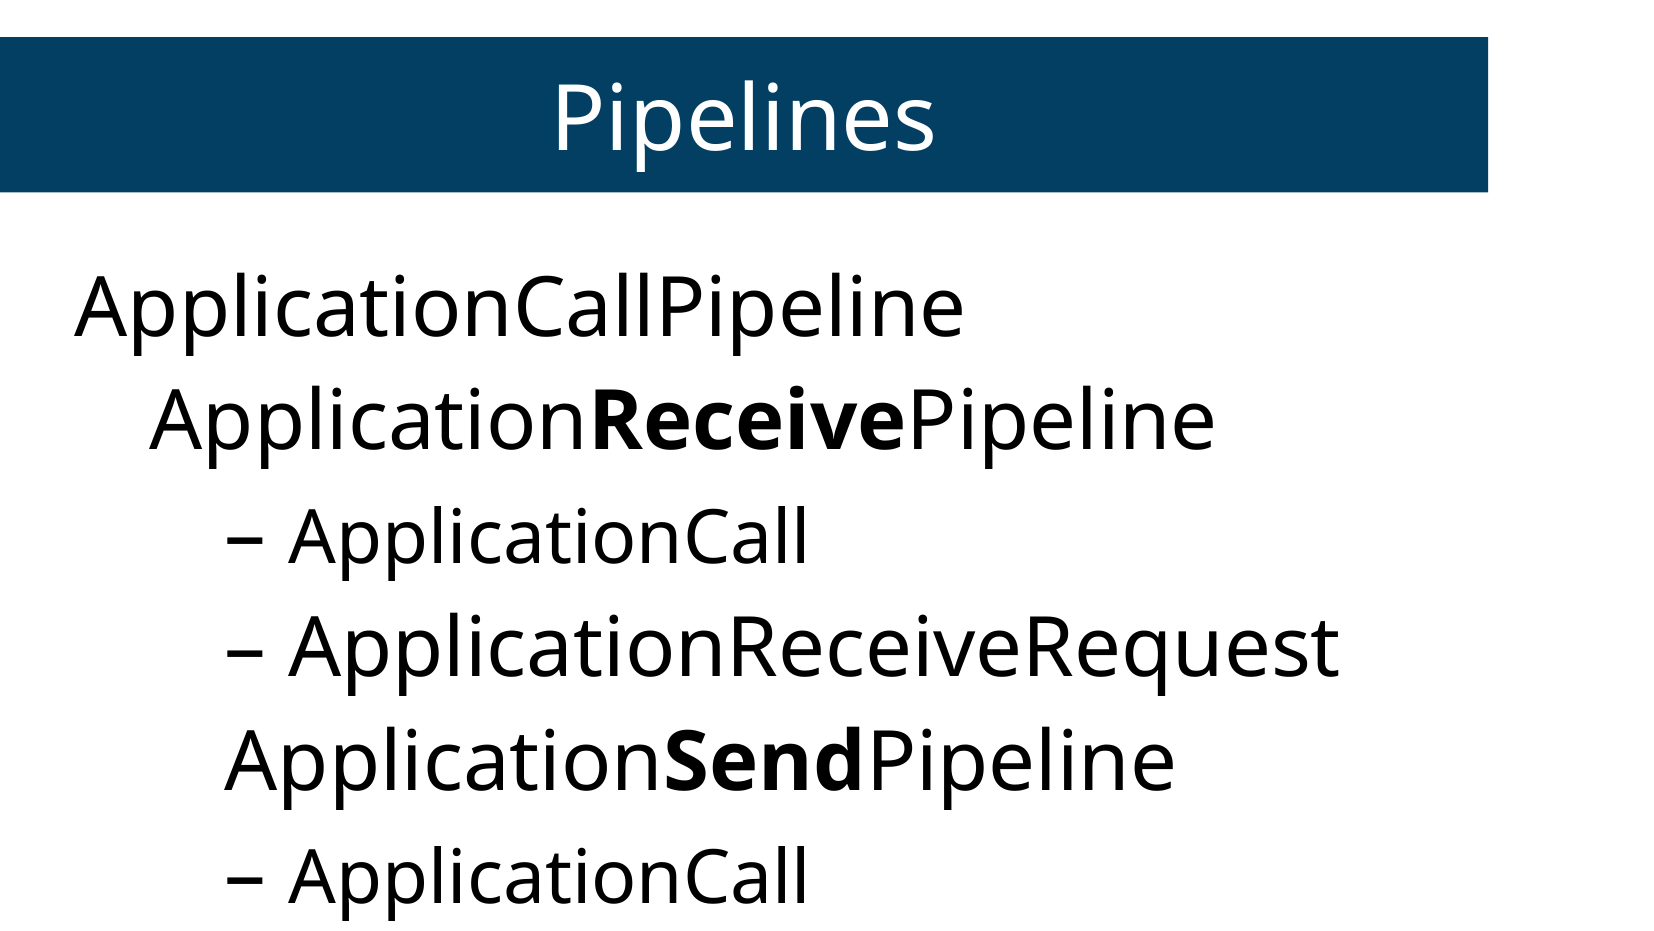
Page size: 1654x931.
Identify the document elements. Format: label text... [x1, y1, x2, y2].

title Pipelines [0, 37, 1489, 193]
text_box ApplicationCallPipeline ApplicationReceivePipeline – ApplicationCall – ApplicationReceiveRequest ApplicationSendPipeline – ApplicationCall – OutgoingContent [60, 240, 1445, 884]
